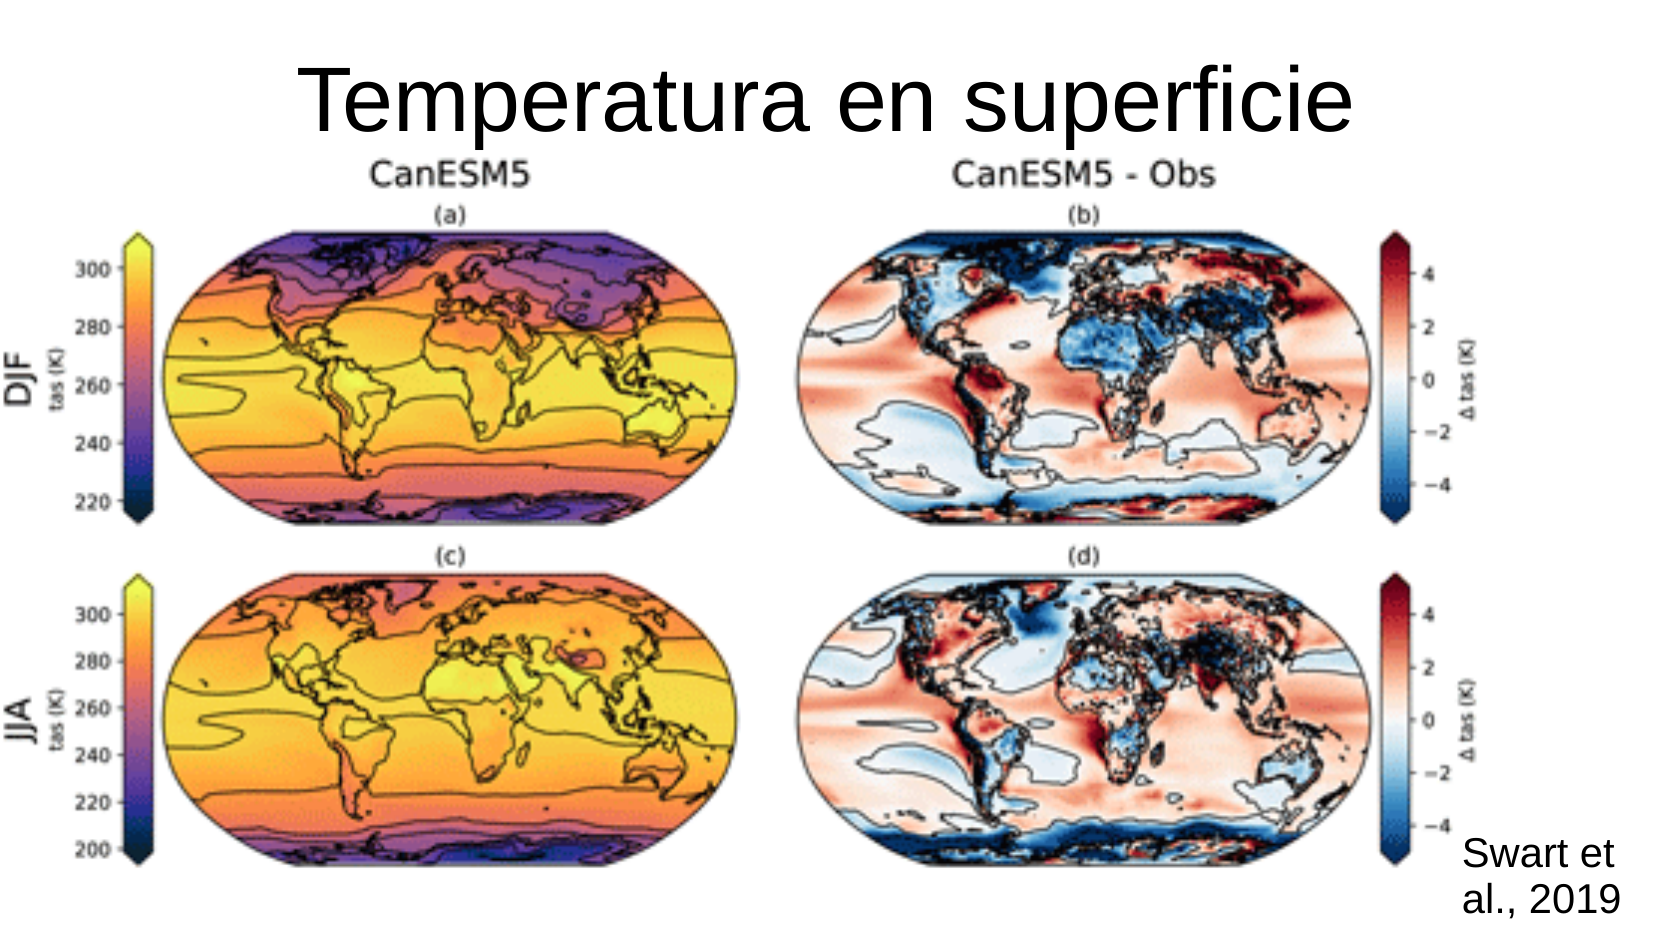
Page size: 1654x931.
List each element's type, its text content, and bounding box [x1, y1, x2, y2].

picture [0, 147, 1489, 880]
title Temperatura en superficie [82, 21, 1571, 178]
text_box Swart et al., 2019 [1447, 822, 1654, 931]
